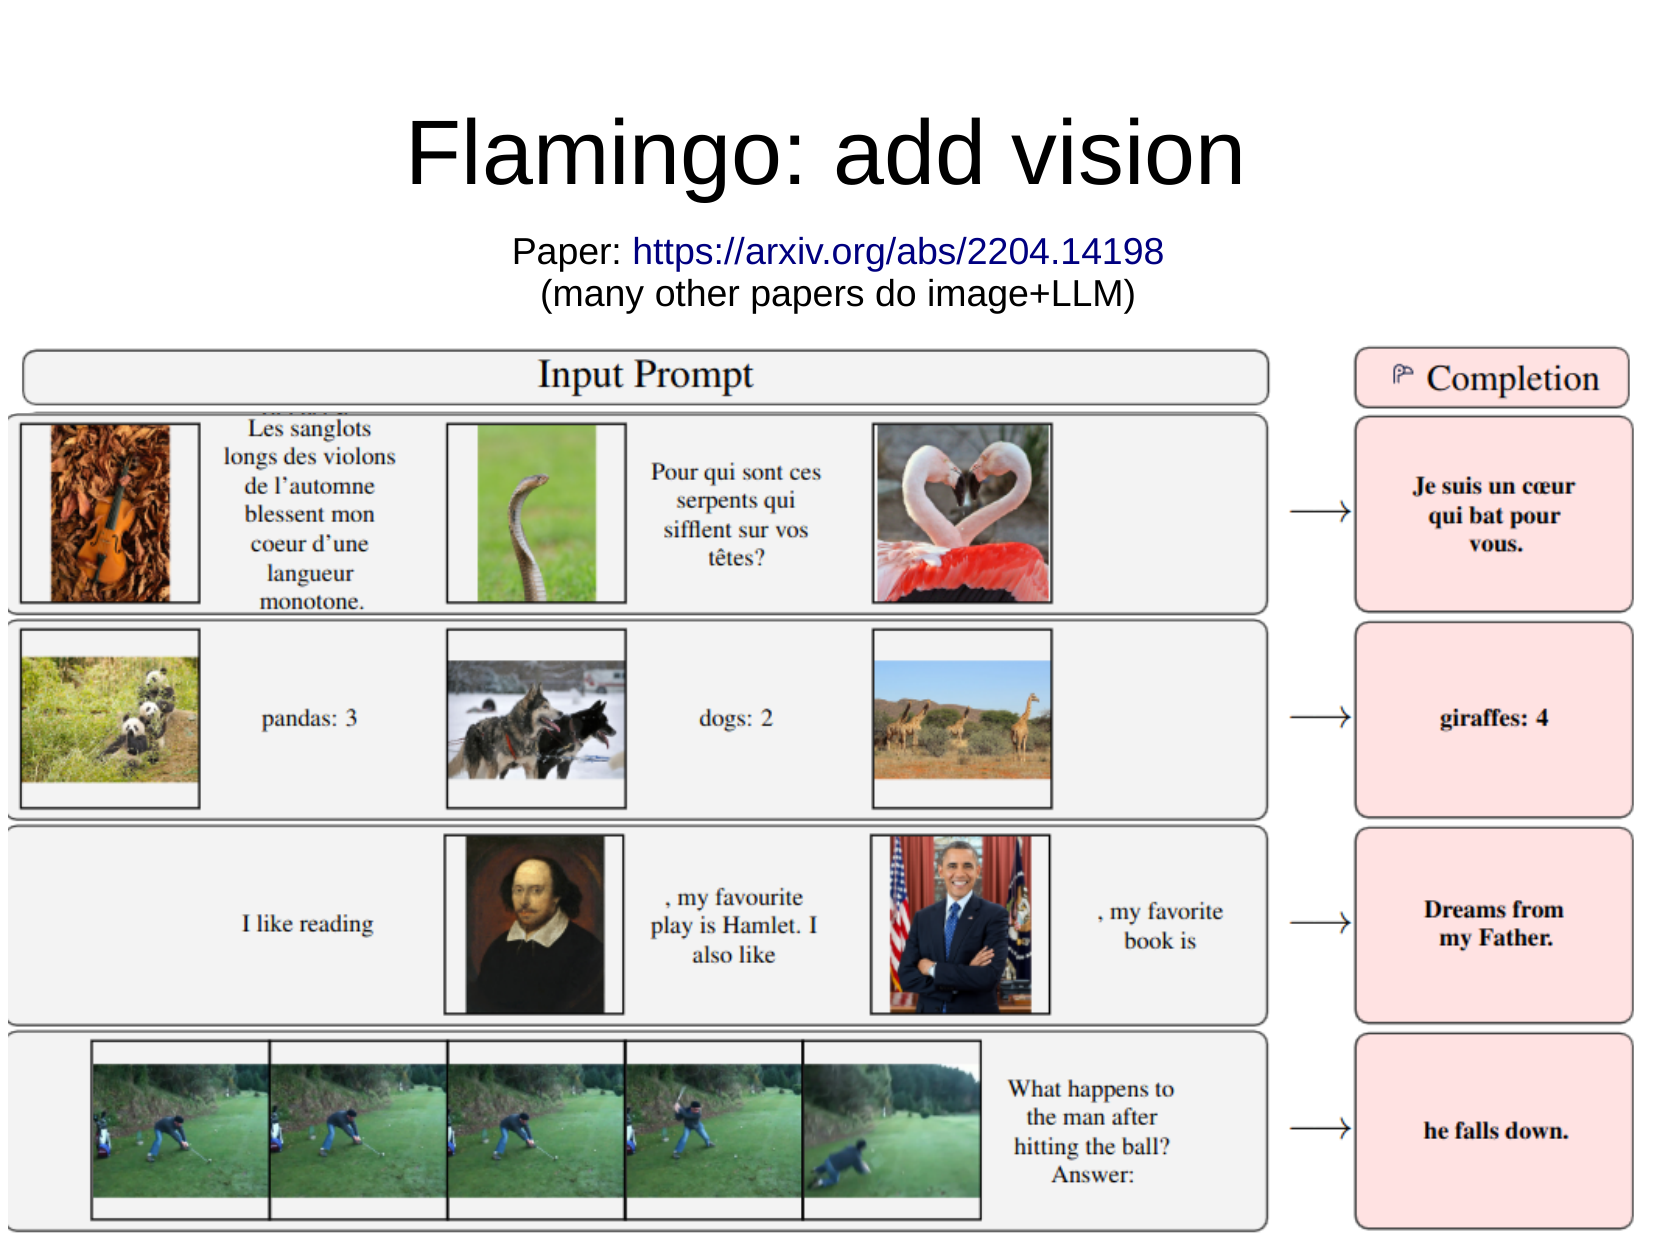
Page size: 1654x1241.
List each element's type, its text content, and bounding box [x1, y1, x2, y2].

picture [1, 329, 1654, 1234]
text_box Paper: https://arxiv.org/abs/2204.14198 (many other papers do image+LLM) [461, 223, 1216, 322]
title Flamingo: add vision [82, 49, 1571, 257]
